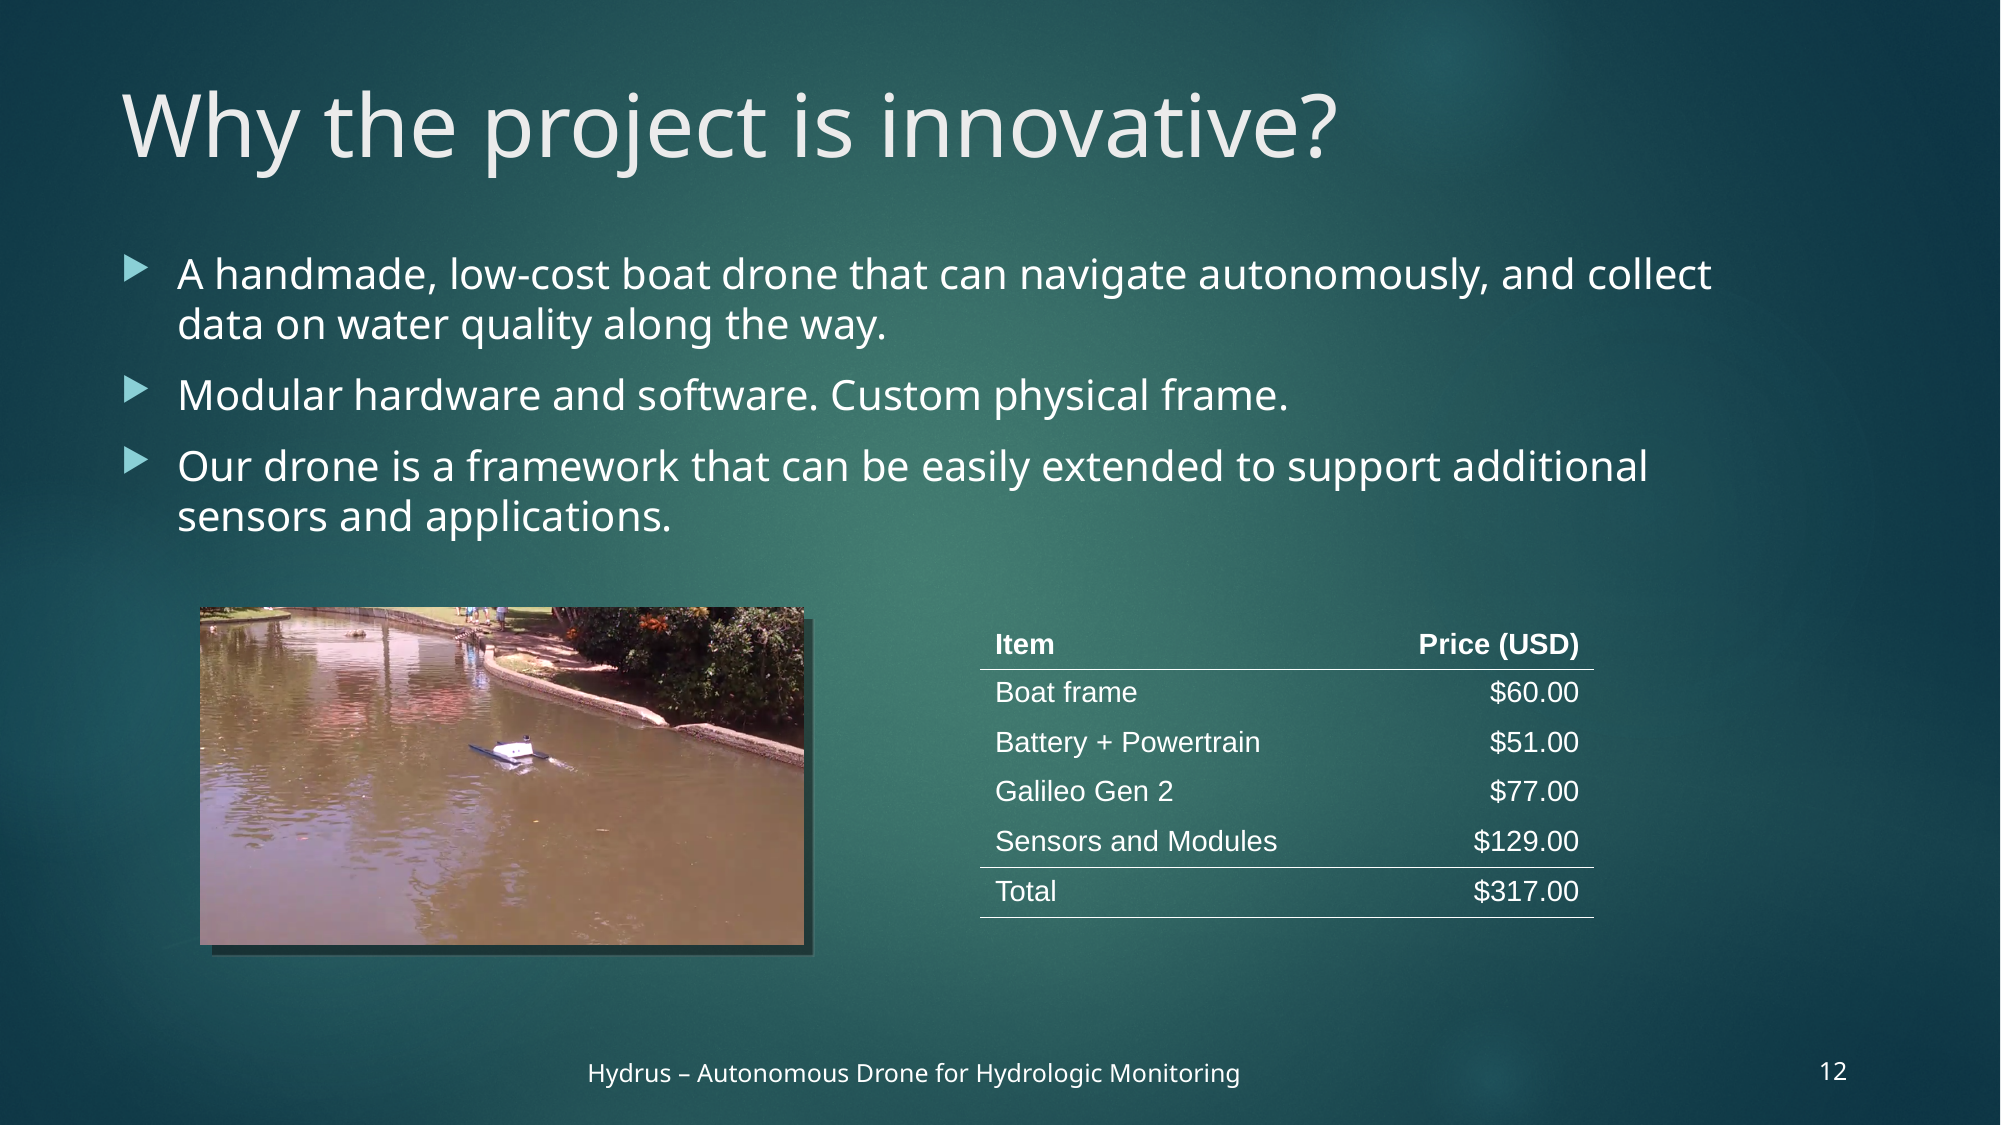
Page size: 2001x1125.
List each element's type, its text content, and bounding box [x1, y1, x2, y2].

table_cell $129.00 [1341, 817, 1594, 867]
table_cell $51.00 [1341, 719, 1594, 767]
table_header Price (USD) [1341, 620, 1594, 669]
table_cell $60.00 [1341, 670, 1594, 719]
slide_number <number> [1412, 1042, 1863, 1103]
footer Hydrus – Autonomous Drone for Hydrologic Monitoring [181, 1042, 1412, 1103]
table_cell Sensors and Modules [980, 817, 1341, 867]
table_cell Boat frame [980, 670, 1341, 719]
table_cell Battery + Powertrain [980, 719, 1341, 767]
table_cell $317.00 [1341, 868, 1594, 917]
title Why the project is innovative? [106, 62, 1787, 186]
table_cell Galileo Gen 2 [980, 767, 1341, 817]
table_cell $77.00 [1341, 767, 1594, 817]
table_header Item [980, 620, 1341, 669]
picture [0, 0, 2001, 1125]
table_cell Total [980, 868, 1341, 917]
list A handmade, low-cost boat drone that can navigate autonomously, and collect data on water quality along the way. Modular hardware and software. Custom physical frame. Our drone is a framework that can be easily extended to support additional sensors and applications. [106, 240, 1787, 1042]
